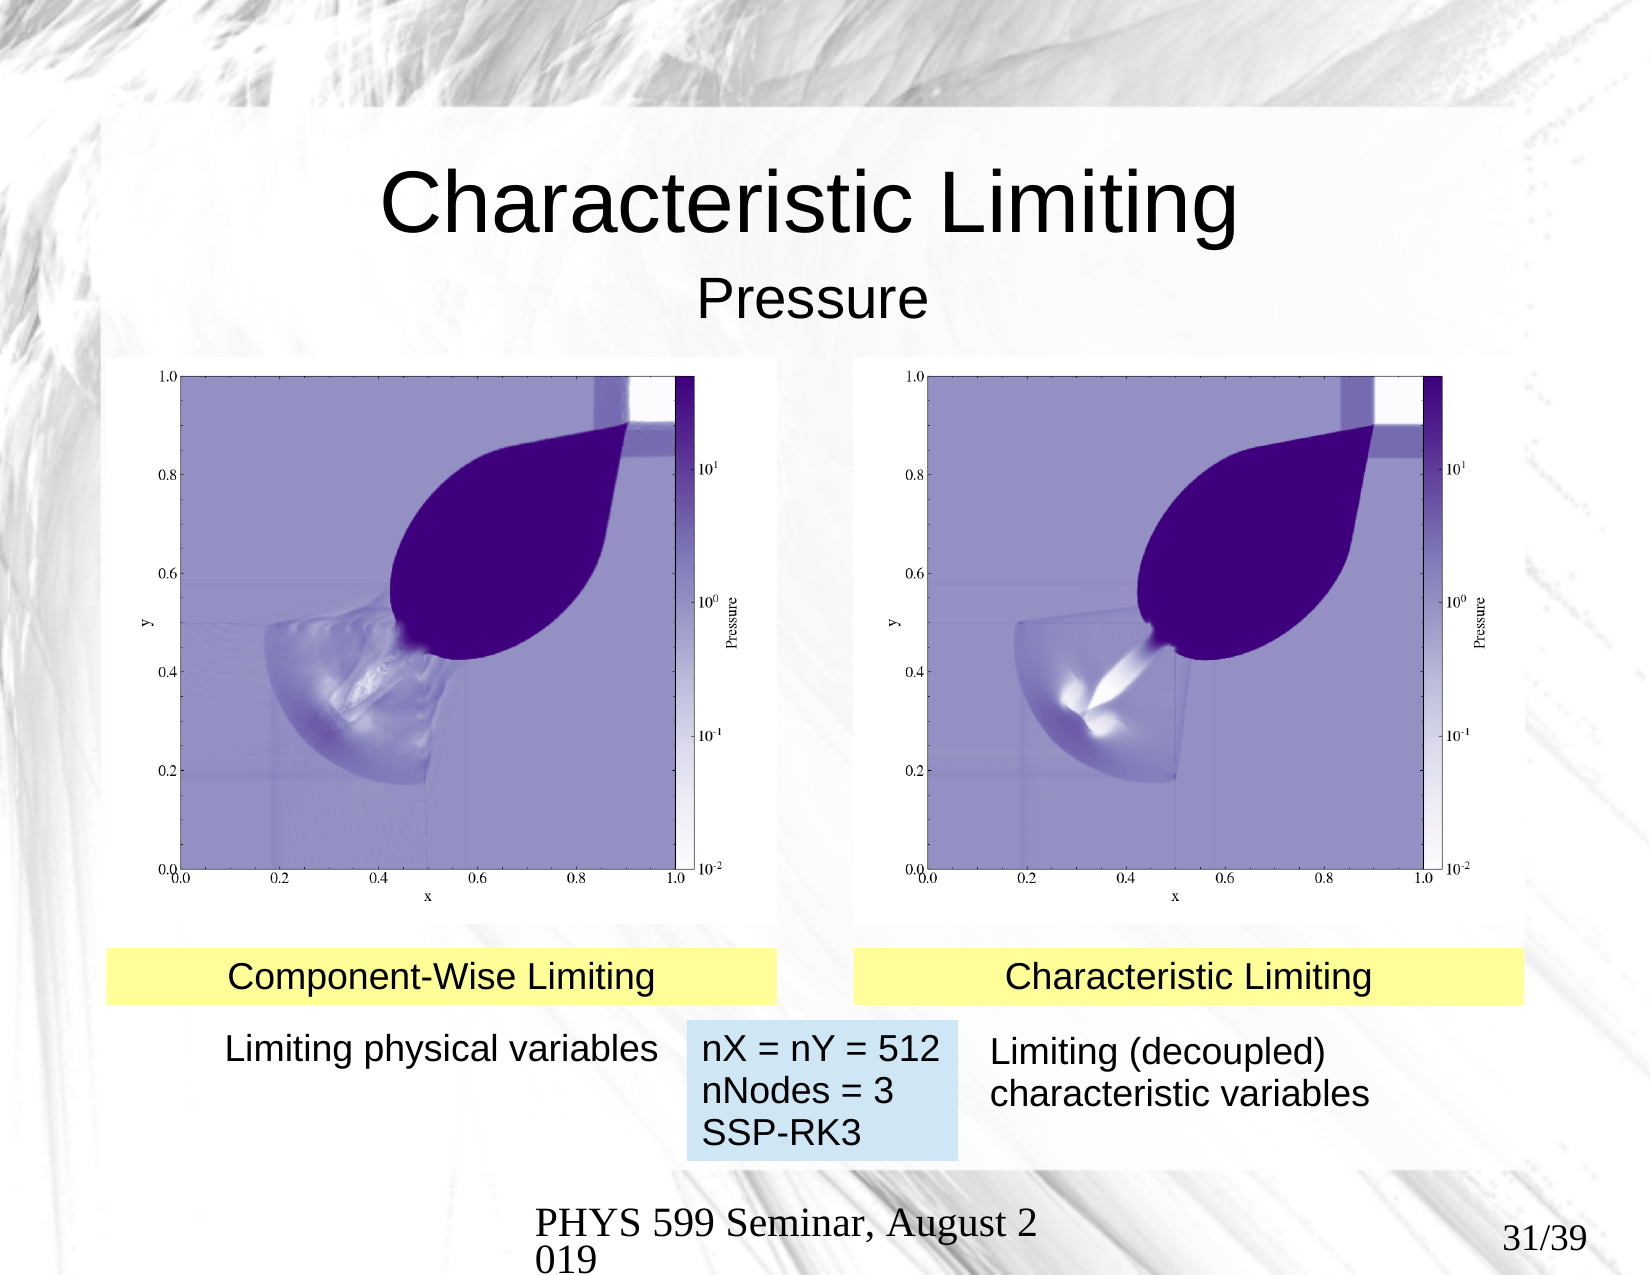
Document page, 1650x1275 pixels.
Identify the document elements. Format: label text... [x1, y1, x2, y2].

text_box Limiting physical variables [106, 1020, 777, 1096]
picture [0, 0, 1650, 1275]
text_box Limiting (decoupled) characteristic variables [975, 1023, 1525, 1122]
text_box Pressure [675, 258, 952, 339]
text_box nX = nY = 512 nNodes = 3 SSP-RK3 [686, 1020, 959, 1161]
text_box Characteristic Limiting [853, 948, 1525, 1005]
title Characteristic Limiting [117, 115, 1503, 288]
text_box Component-Wise Limiting [106, 948, 777, 1006]
